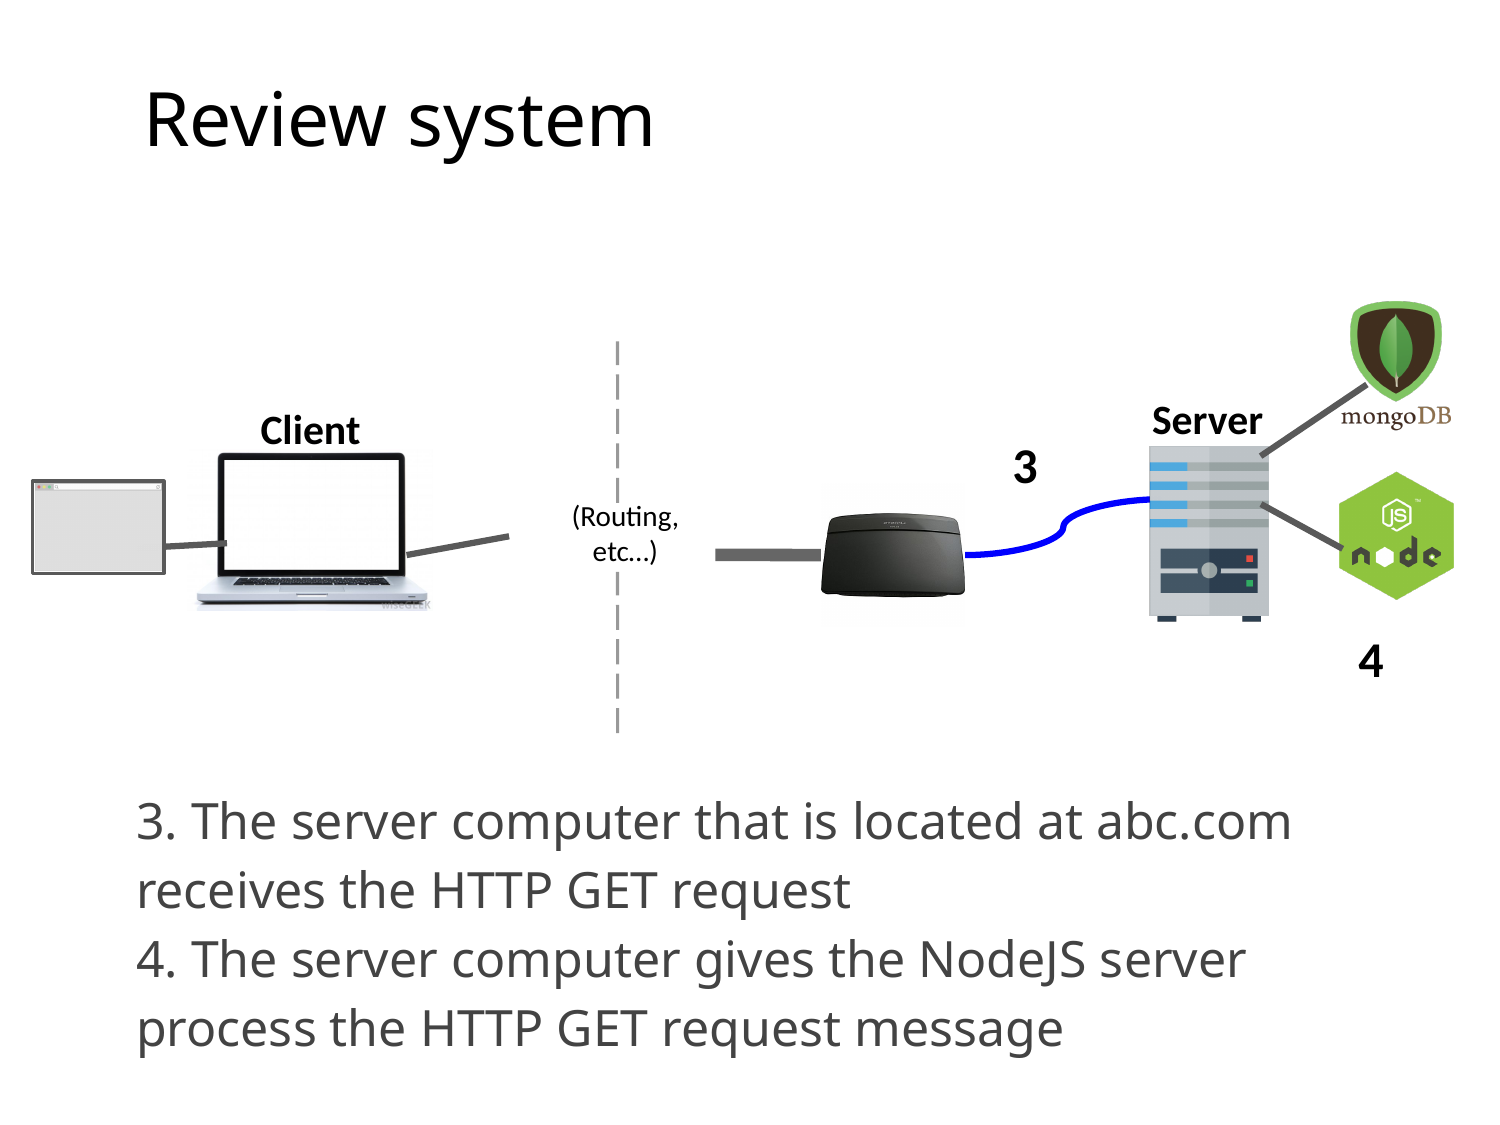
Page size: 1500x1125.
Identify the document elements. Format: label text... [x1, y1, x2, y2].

picture [1330, 470, 1462, 602]
text_box Client [188, 371, 434, 484]
text_box 3 [984, 422, 1066, 505]
title Review system [128, 56, 1372, 183]
text_box Server [1085, 361, 1331, 475]
picture [821, 483, 965, 627]
picture [187, 449, 433, 611]
picture [34, 482, 163, 572]
picture [1324, 282, 1468, 450]
text_box (Routing, etc…) [509, 456, 727, 618]
text_box 4 [1330, 616, 1412, 699]
list 3. The server computer that is located at abc.com receives the HTTP GET request 4. The server computer gives the NodeJS server process the HTTP GET request message [121, 765, 1442, 1067]
picture [1114, 475, 1302, 630]
